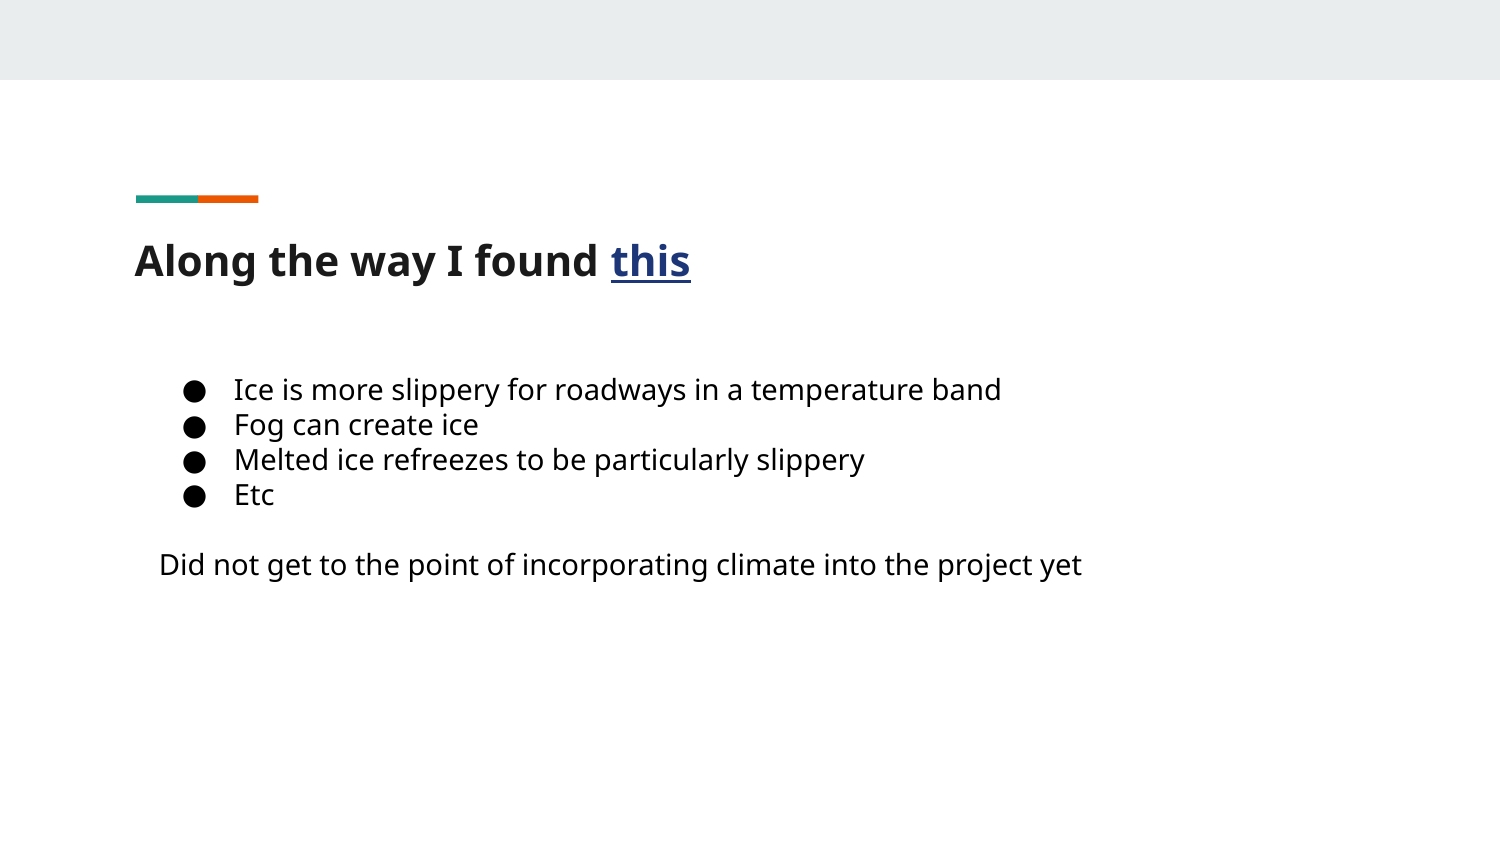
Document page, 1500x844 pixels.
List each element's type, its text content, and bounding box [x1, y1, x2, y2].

text_box Ice is more slippery for roadways in a temperature band Fog can create ice Melted ice refreezes to be particularly slippery Etc Did not get to the point of incorporating climate into the project yet [143, 356, 1310, 597]
title Along the way I found this [119, 216, 1381, 305]
